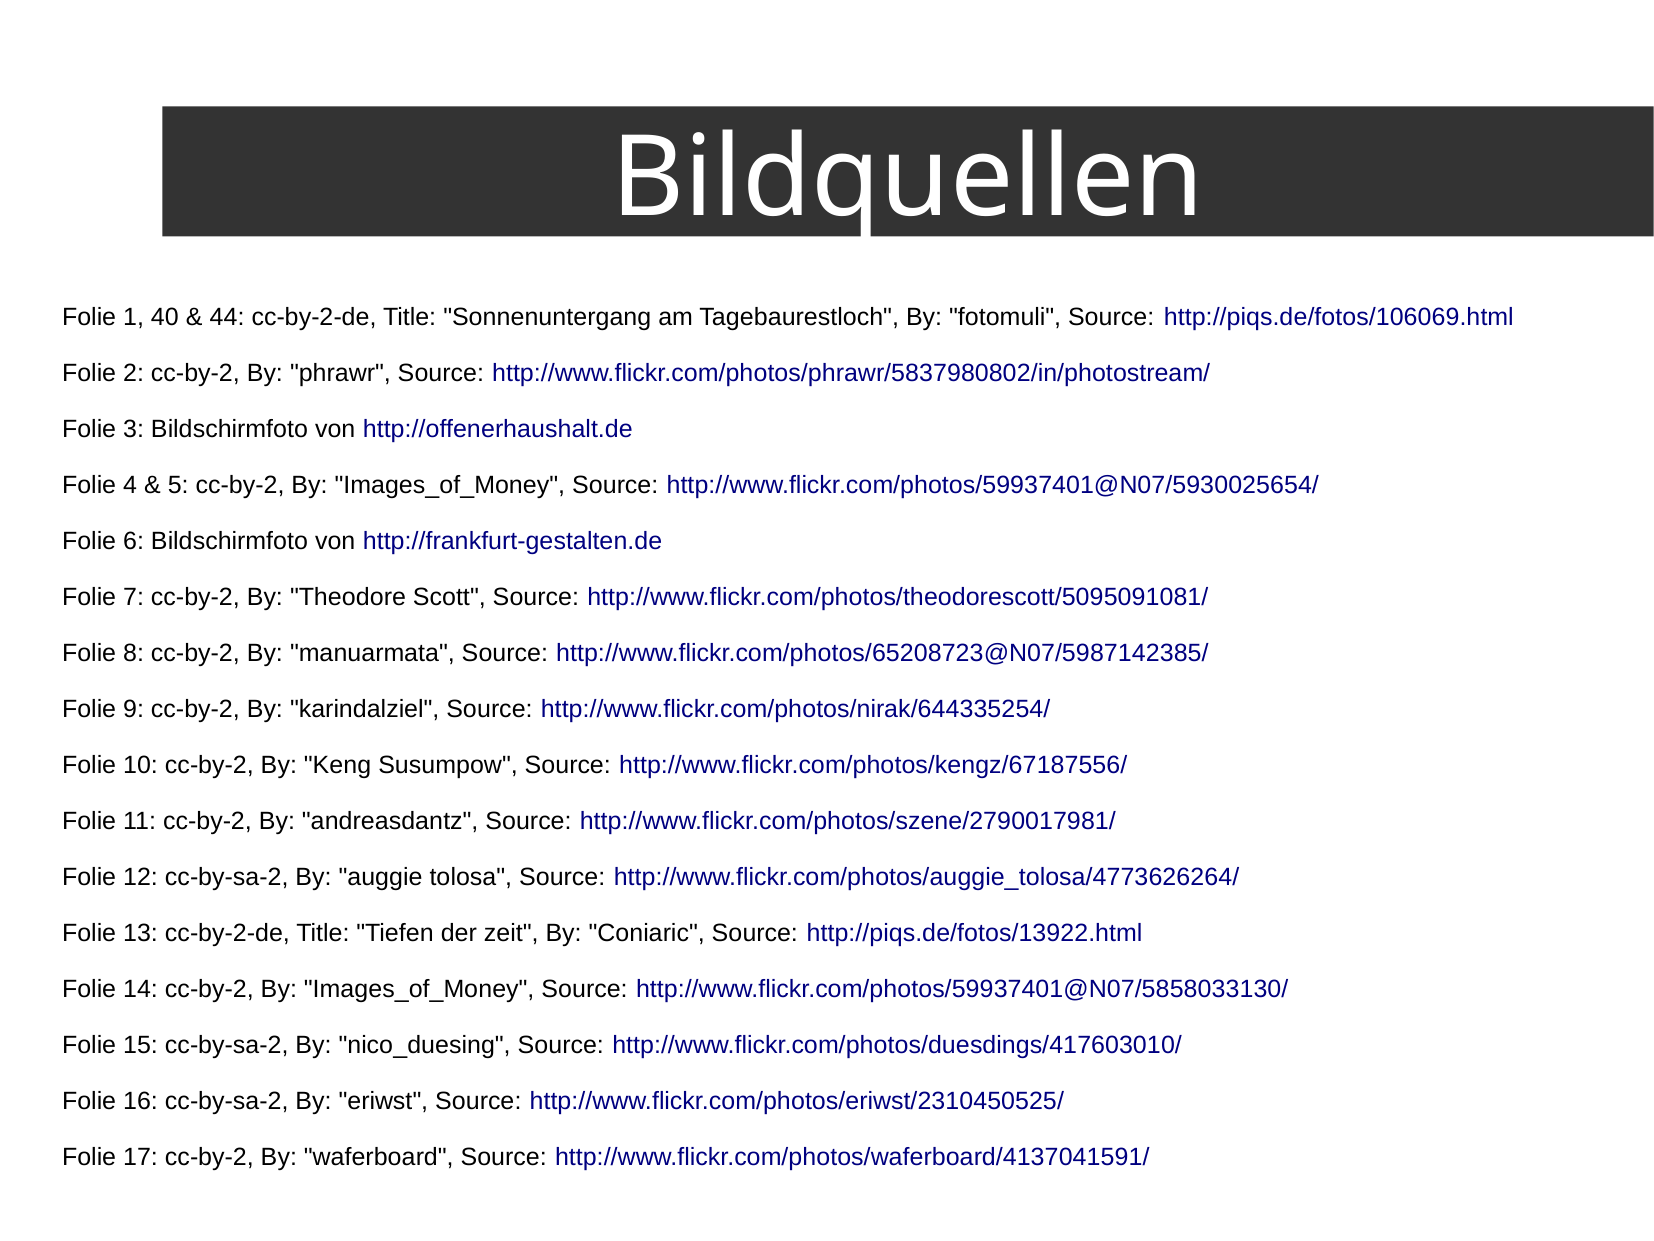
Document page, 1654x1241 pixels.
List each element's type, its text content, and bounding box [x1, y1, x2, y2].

text_box Folie 1, 40 & 44: cc-by-2-de, Title: "Sonnenuntergang am Tagebaurestloch", By: "fotomuli", Source: http://piqs.de/fotos/106069.html Folie 2: cc-by-2, By: "phrawr", Source: http://www.flickr.com/photos/phrawr/5837980802/in/photostream/ Folie 3: Bildschirmfoto von http://offenerhaushalt.de Folie 4 & 5: cc-by-2, By: "Images_of_Money", Source: http://www.flickr.com/photos/59937401@N07/5930025654/ Folie 6: Bildschirmfoto von http://frankfurt-gestalten.de Folie 7: cc-by-2, By: "Theodore Scott", Source: http://www.flickr.com/photos/theodorescott/5095091081/ Folie 8: cc-by-2, By: "manuarmata", Source: http://www.flickr.com/photos/65208723@N07/5987142385/ Folie 9: cc-by-2, By: "karindalziel", Source: http://www.flickr.com/photos/nirak/644335254/ Folie 10: cc-by-2, By: "Keng Susumpow", Source: http://www.flickr.com/photos/kengz/67187556/ Folie 11: cc-by-2, By: "andreasdantz", Source: http://www.flickr.com/photos/szene/2790017981/ Folie 12: cc-by-sa-2, By: "auggie tolosa", Source: http://www.flickr.com/photos/auggie_tolosa/4773626264/ Folie 13: cc-by-2-de, Title: "Tiefen der zeit", By: "Coniaric", Source: http://piqs.de/fotos/13922.html Folie 14: cc-by-2, By: "Images_of_Money", Source: http://www.flickr.com/photos/59937401@N07/5858033130/ Folie 15: cc-by-sa-2, By: "nico_duesing", Source: http://www.flickr.com/photos/duesdings/417603010/ Folie 16: cc-by-sa-2, By: "eriwst", Source: http://www.flickr.com/photos/eriwst/2310450525/ Folie 17: cc-by-2, By: "waferboard", Source: http://www.flickr.com/photos/waferboard/4137041591/ [47, 295, 1630, 1241]
text_box Bildquellen [162, 106, 1654, 237]
text_box Bildquellen [827, 162, 861, 208]
